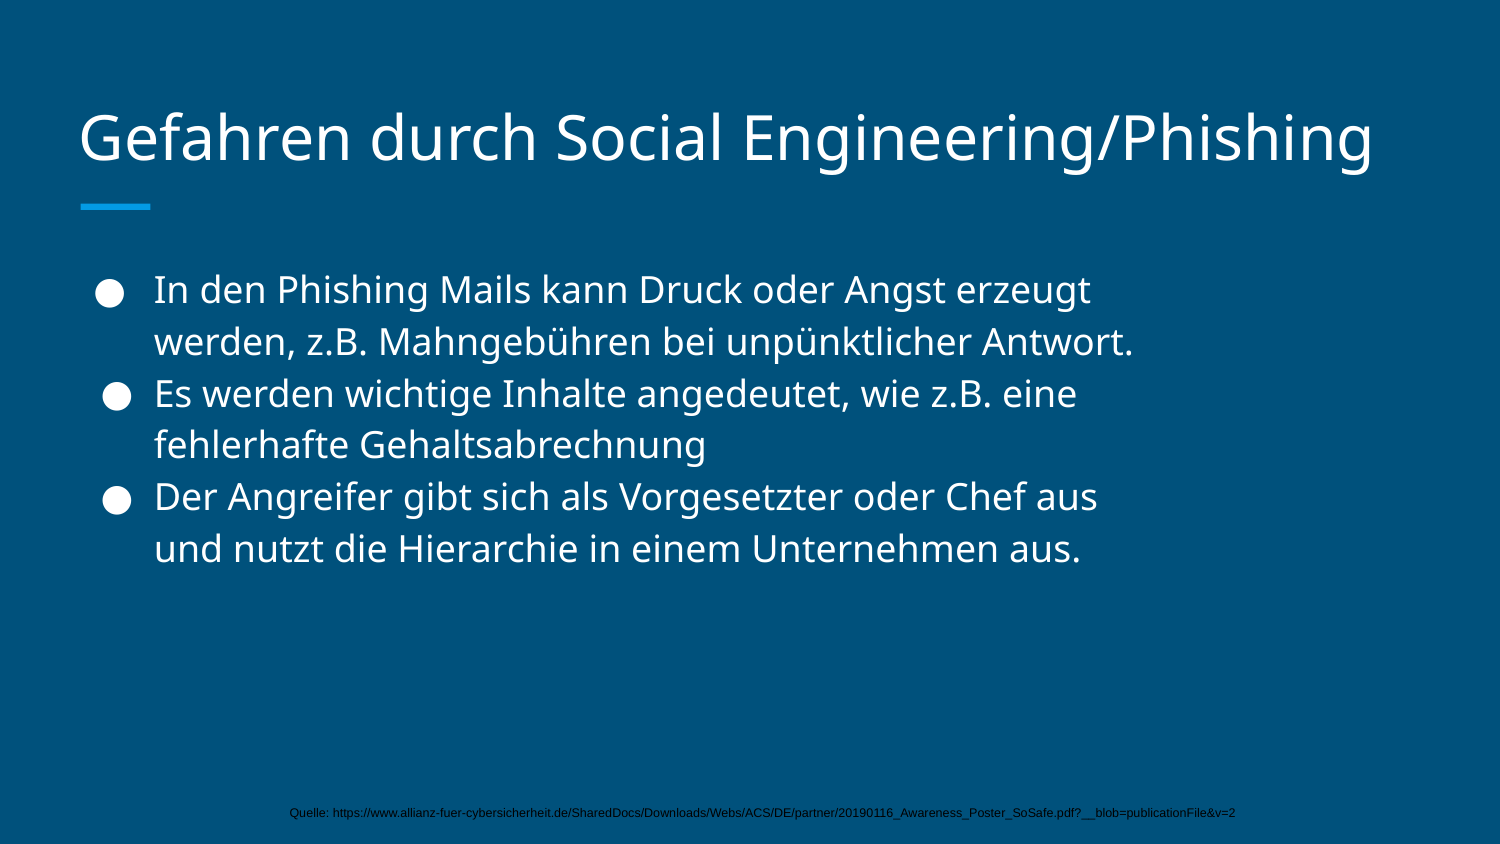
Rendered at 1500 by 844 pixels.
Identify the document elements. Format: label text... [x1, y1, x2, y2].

list In den Phishing Mails kann Druck oder Angst erzeugt werden, z.B. Mahngebühren bei unpünktlicher Antwort. Es werden wichtige Inhalte angedeutet, wie z.B. eine fehlerhafte Gehaltsabrechnung Der Angreifer gibt sich als Vorgesetzter oder Chef aus und nutzt die Hierarchie in einem Unternehmen aus. [63, 244, 1161, 750]
title Gefahren durch Social Engineering/Phishing [63, 75, 1437, 188]
text_box Quelle: https://www.allianz-fuer-cybersicherheit.de/SharedDocs/Downloads/Webs/ACS/DE/partner/20190116_Awareness_Poster_SoSafe.pdf?__blob=publicationFile&v=2 [274, 789, 1493, 835]
